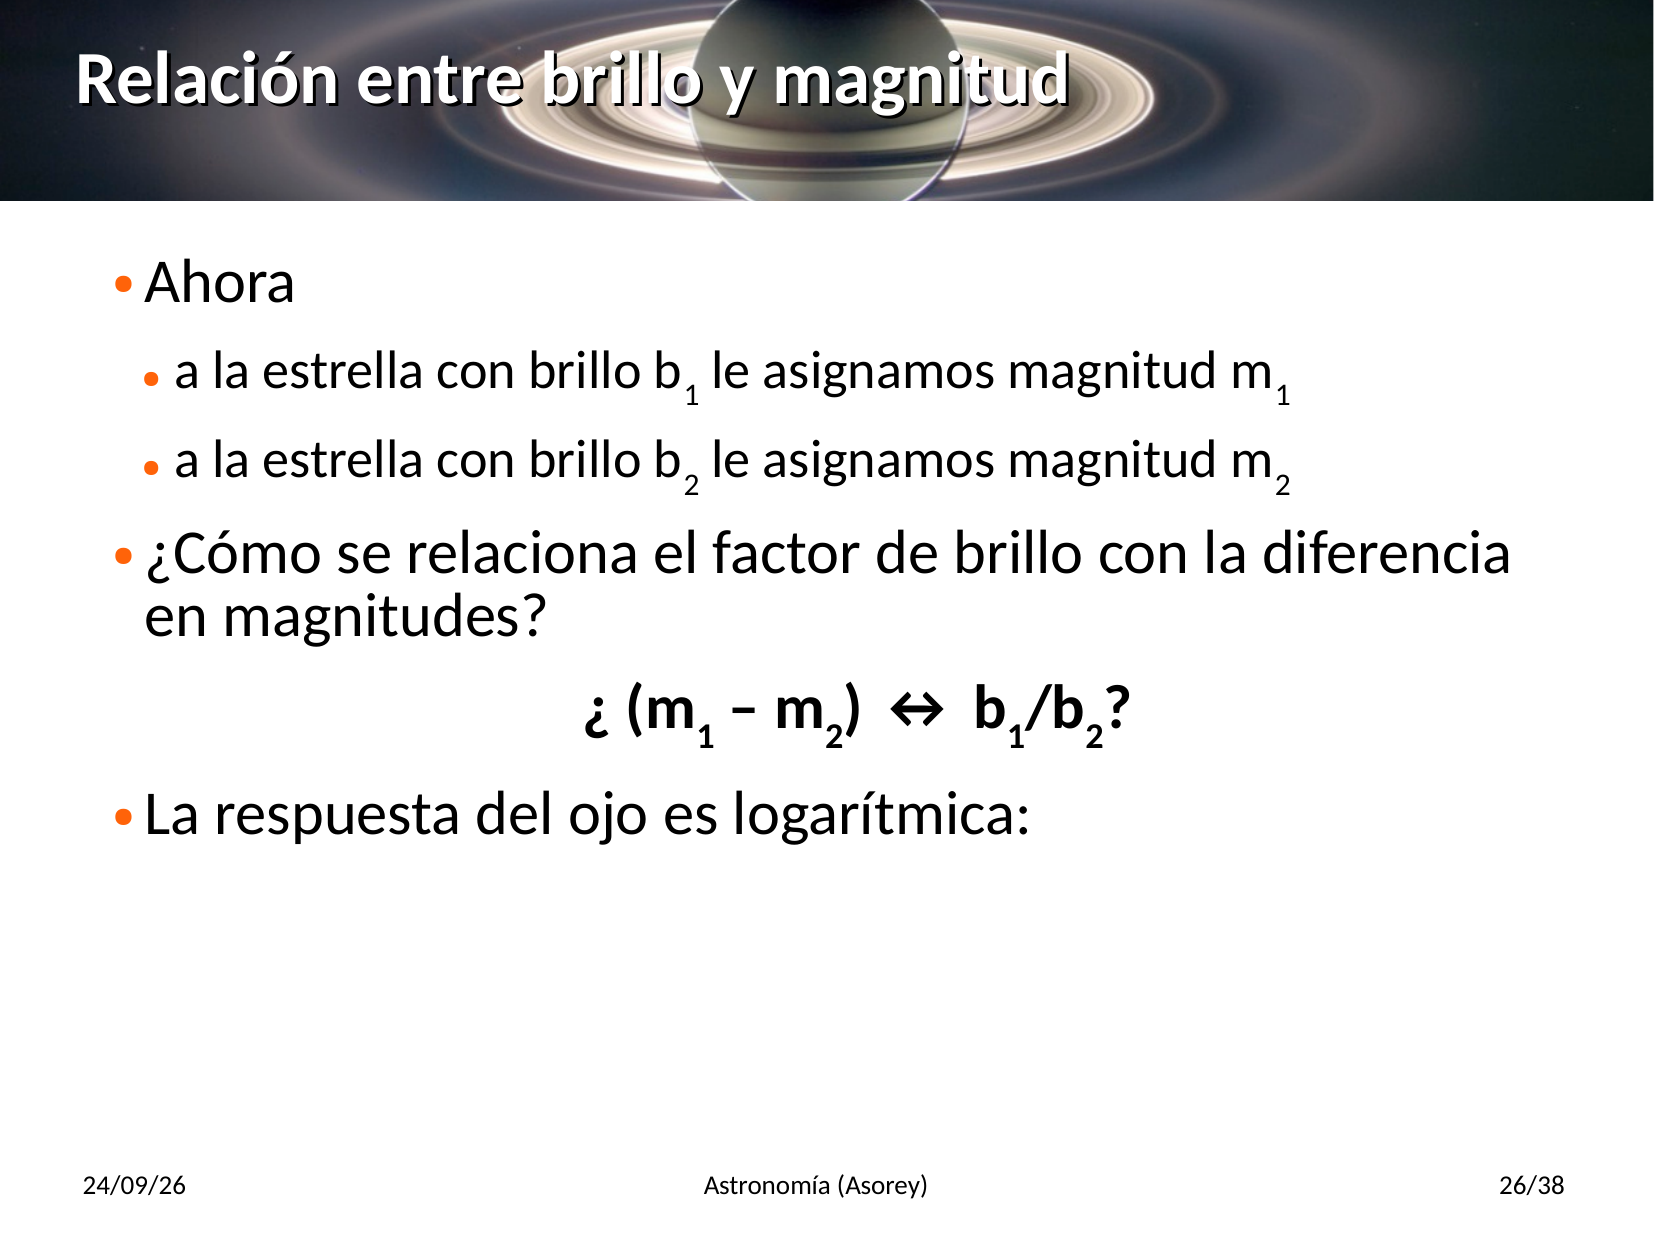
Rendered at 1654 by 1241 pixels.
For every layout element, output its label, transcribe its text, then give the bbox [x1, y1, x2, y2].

picture [0, 0, 1654, 201]
list Ahora a la estrella con brillo b1 le asignamos magnitud m1 a la estrella con brillo b2 le asignamos magnitud m2 ¿Cómo se relaciona el factor de brillo con la diferencia en magnitudes? ¿ (m1 – m2) ↔ b1/b2? La respuesta del ojo es logarítmica: [82, 255, 1571, 1156]
title Relación entre brillo y magnitud [75, 19, 1564, 151]
